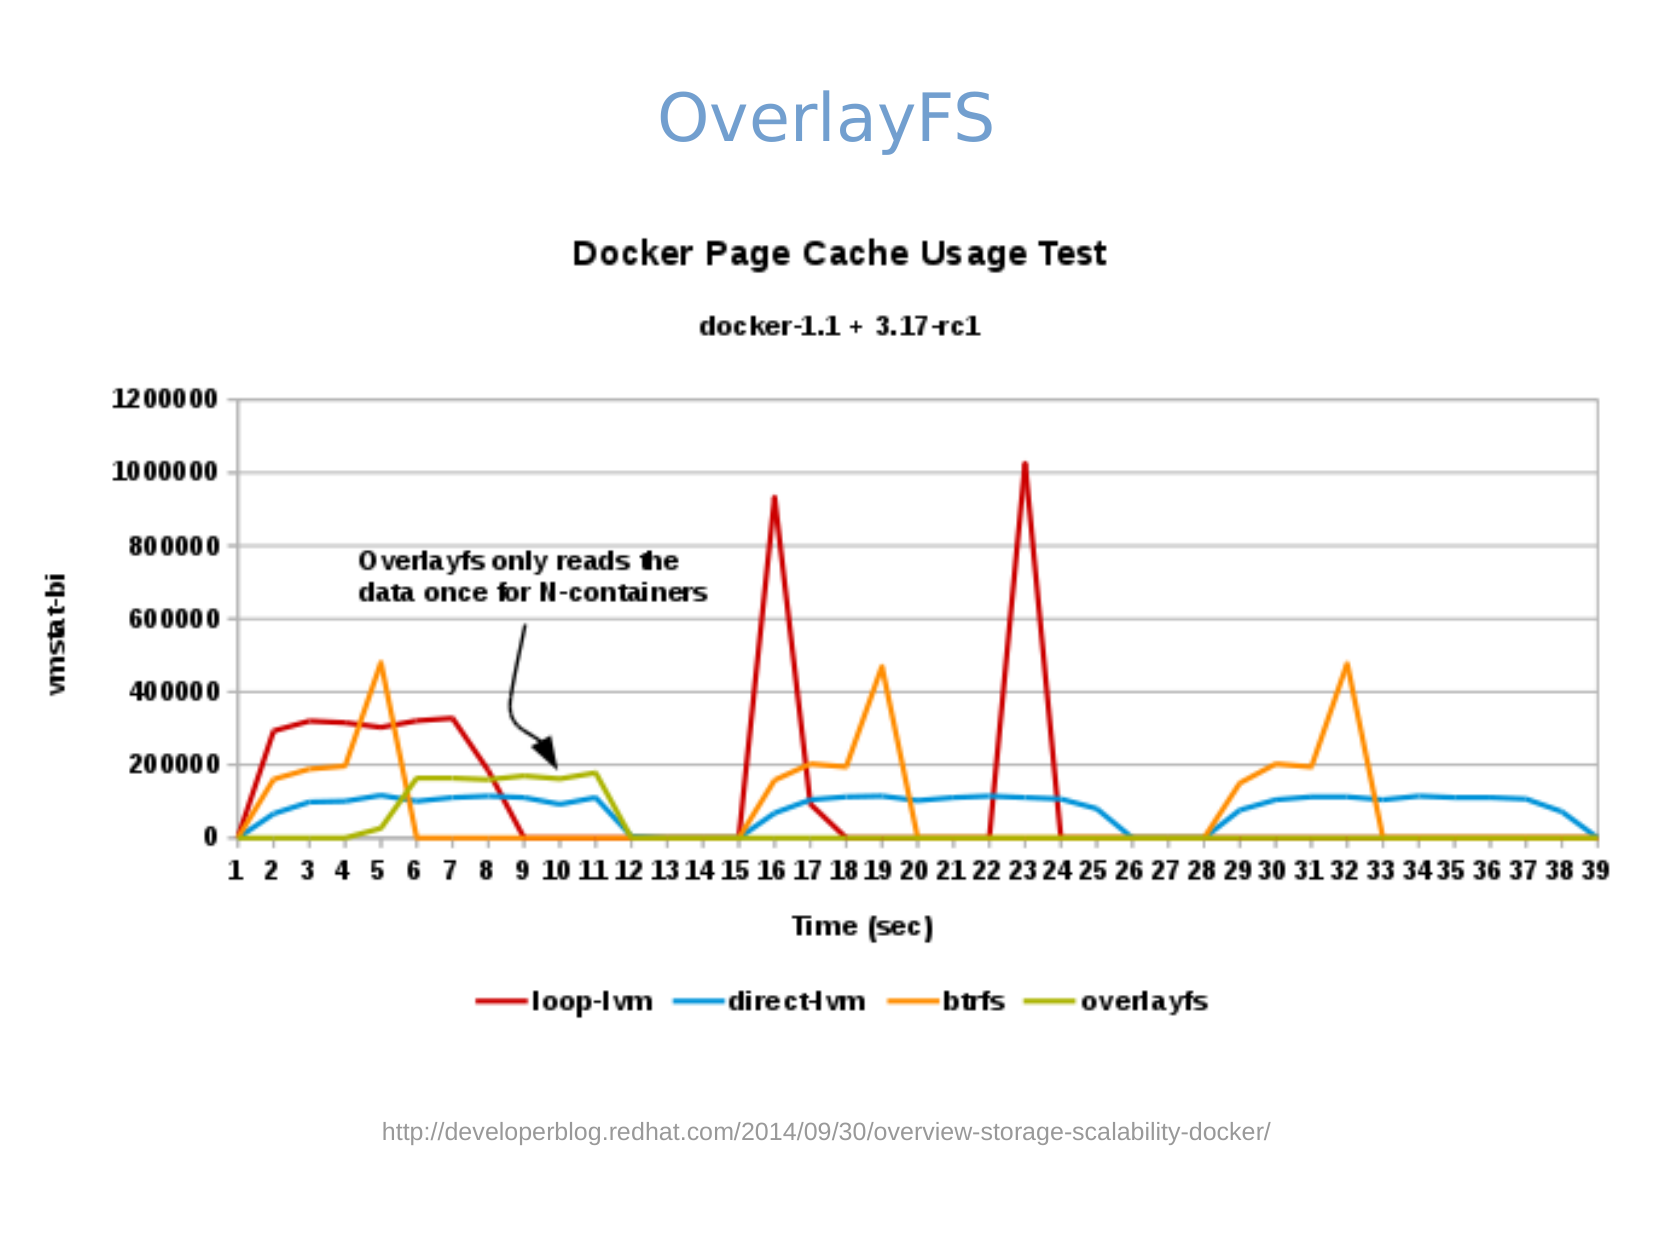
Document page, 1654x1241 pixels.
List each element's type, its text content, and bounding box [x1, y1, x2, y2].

picture [12, 215, 1641, 1023]
text_box http://developerblog.redhat.com/2014/09/30/overview-storage-scalability-docker/ [367, 1110, 1287, 1153]
text_box OverlayFS [642, 72, 1012, 166]
